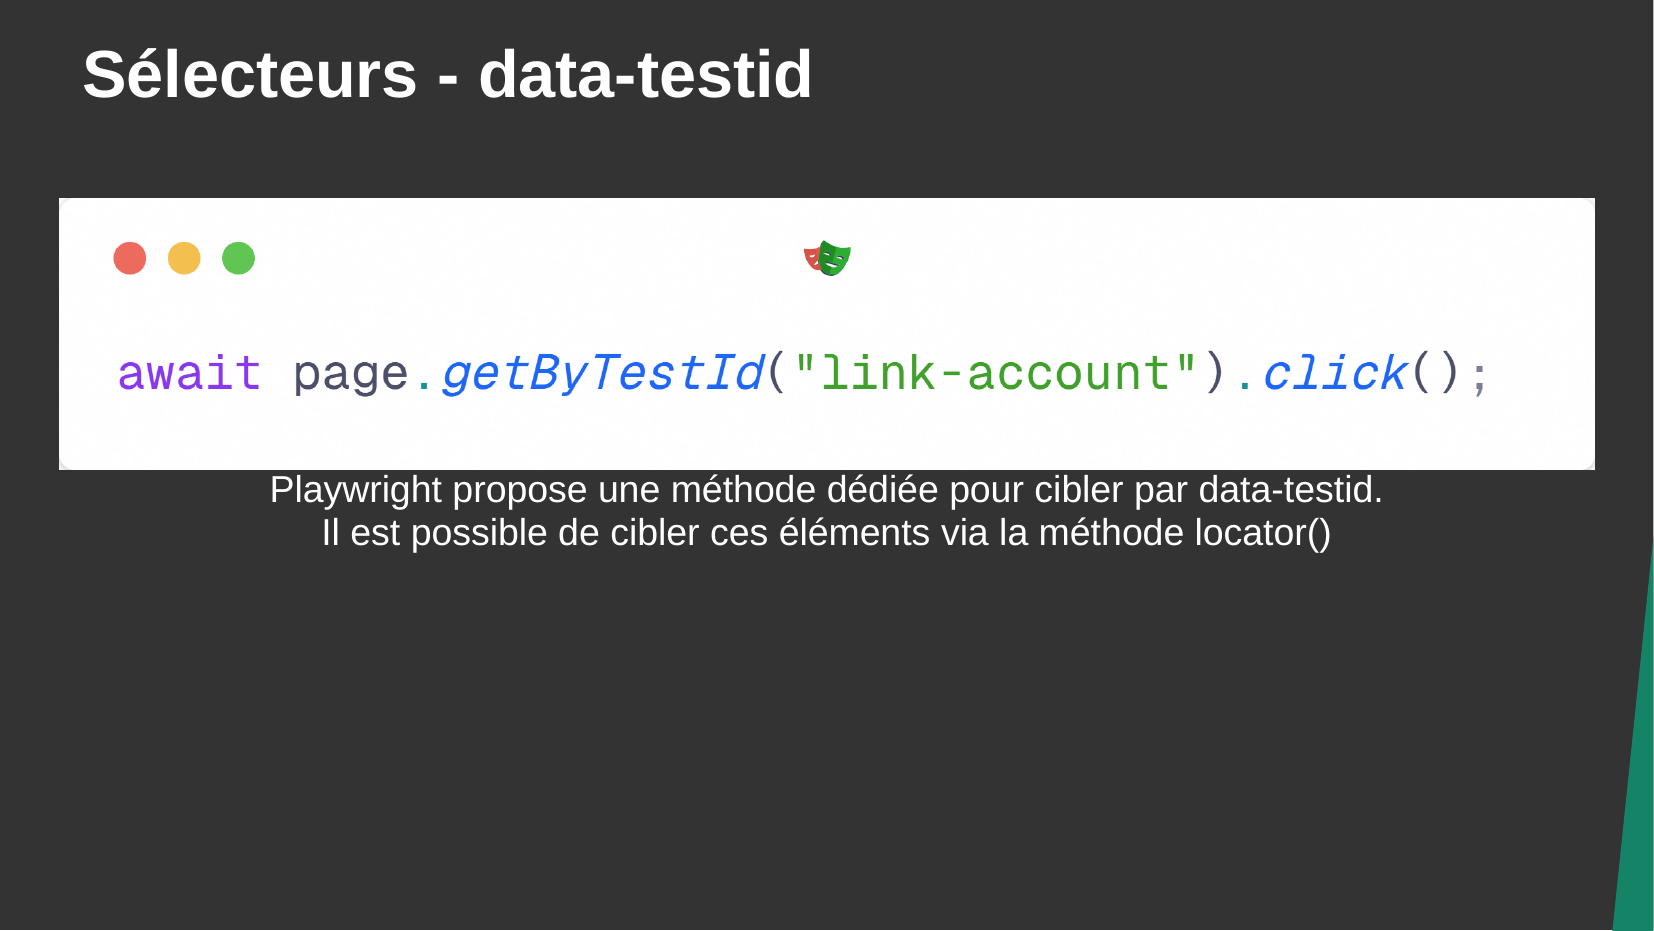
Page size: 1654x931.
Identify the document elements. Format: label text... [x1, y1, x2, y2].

picture [59, 198, 1595, 470]
title Sélecteurs - data-testid [82, 37, 886, 119]
text_box Playwright propose une méthode dédiée pour cibler par data-testid. Il est possible de cibler ces éléments via la méthode locator() [141, 470, 1512, 561]
text_box [1612, 531, 1654, 931]
